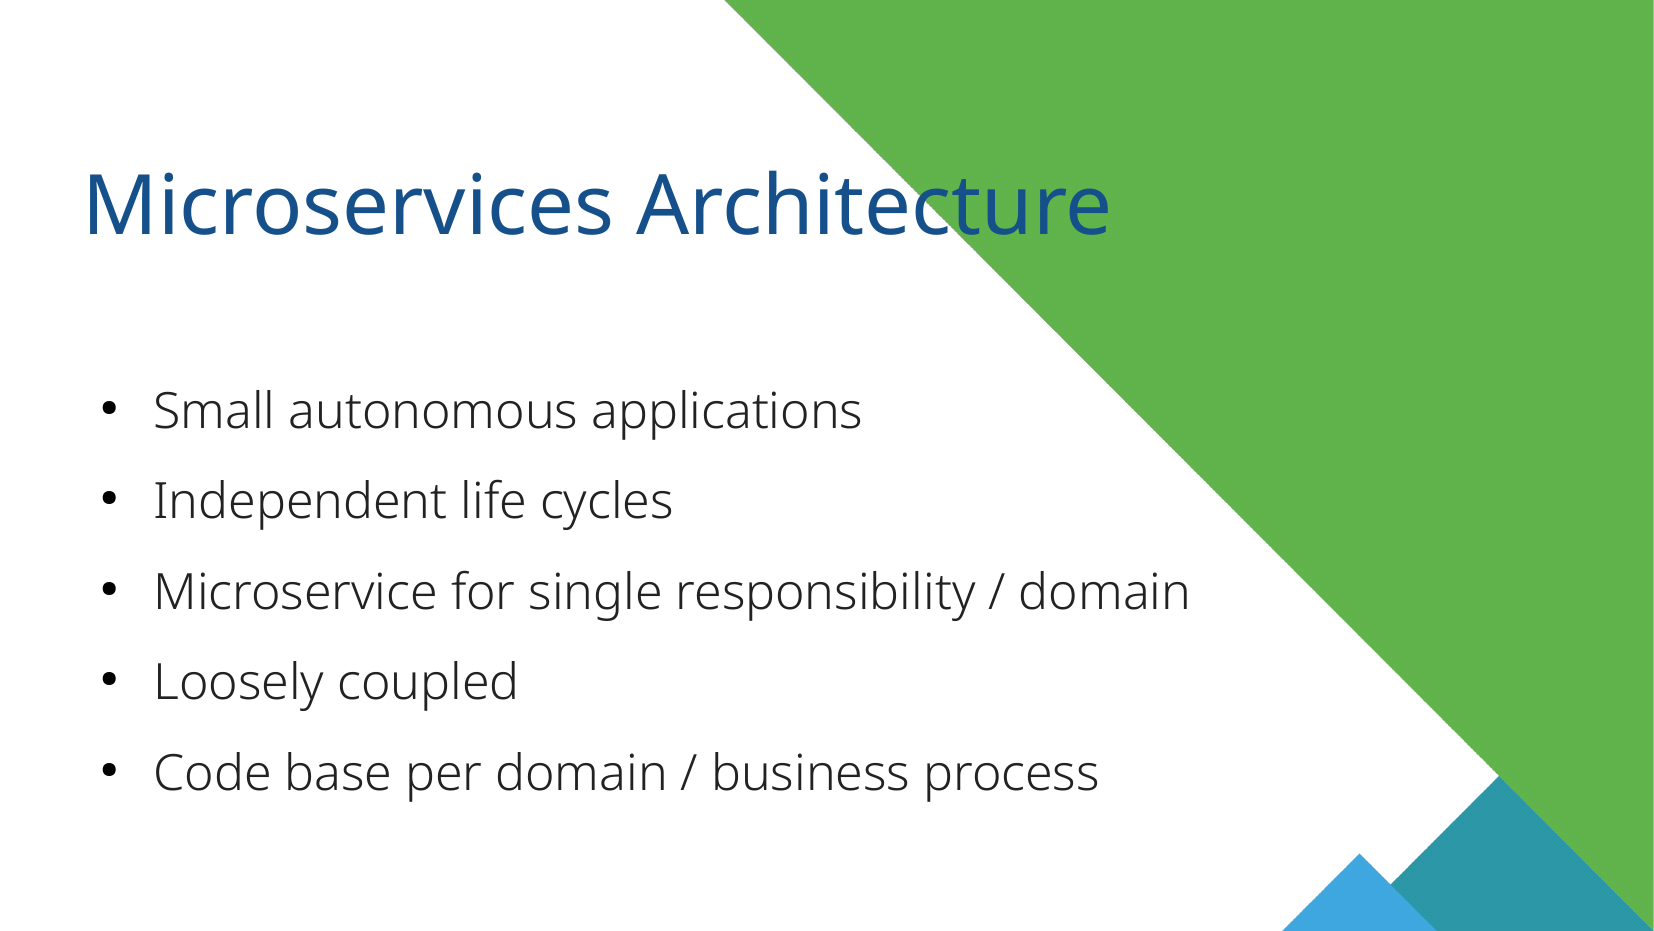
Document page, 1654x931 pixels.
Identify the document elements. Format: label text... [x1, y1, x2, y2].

list Small autonomous applications Independent life cycles Microservice for single responsibility / domain Loosely coupled Code base per domain / business process [82, 375, 1571, 846]
picture [0, 0, 1654, 931]
title Microservices Architecture [82, 58, 1571, 346]
